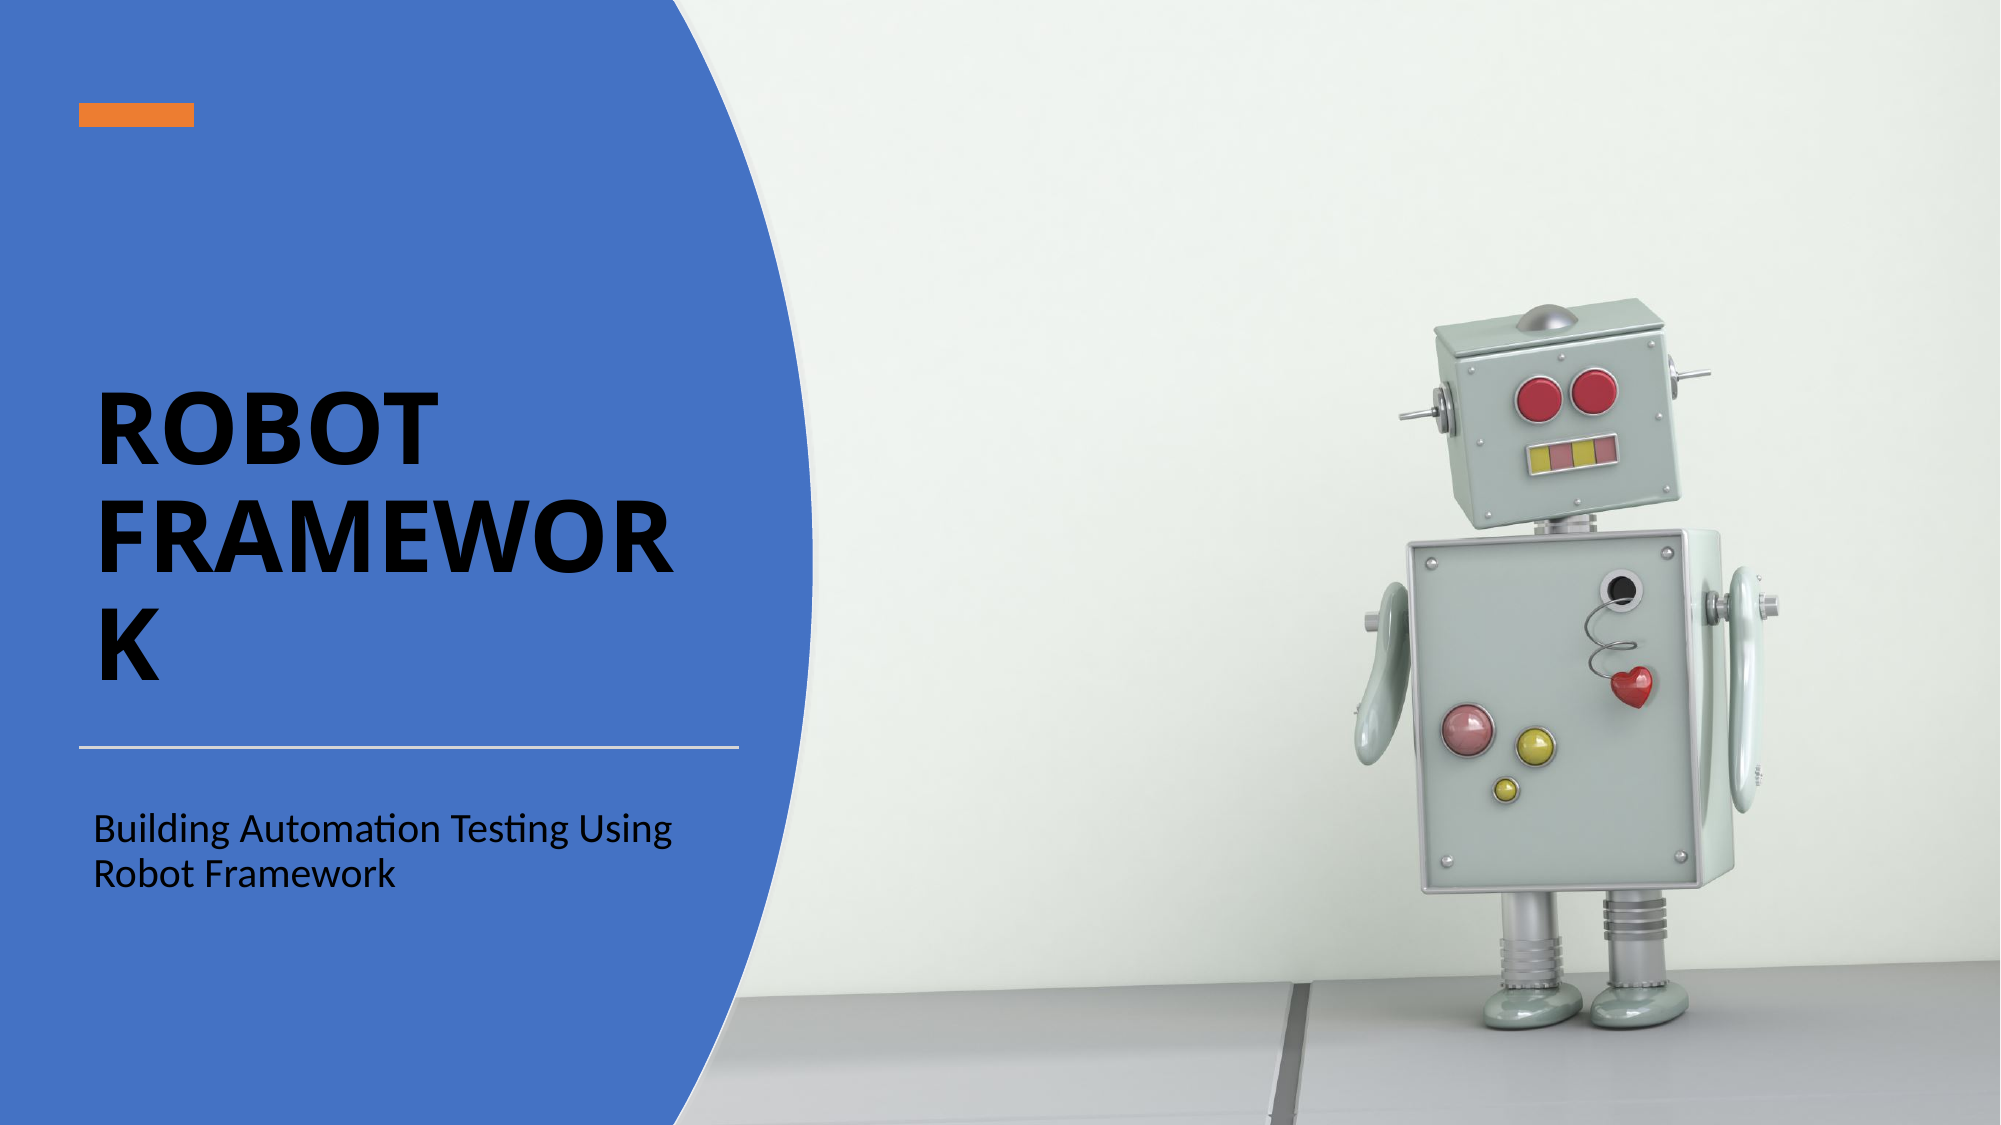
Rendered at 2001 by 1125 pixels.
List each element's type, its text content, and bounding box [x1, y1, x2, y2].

subtitle Building Automation Testing Using Robot Framework [78, 799, 739, 998]
text_box [0, 0, 814, 1125]
title ROBOT FRAMEWORK [78, 184, 739, 710]
picture [675, 0, 2000, 1125]
